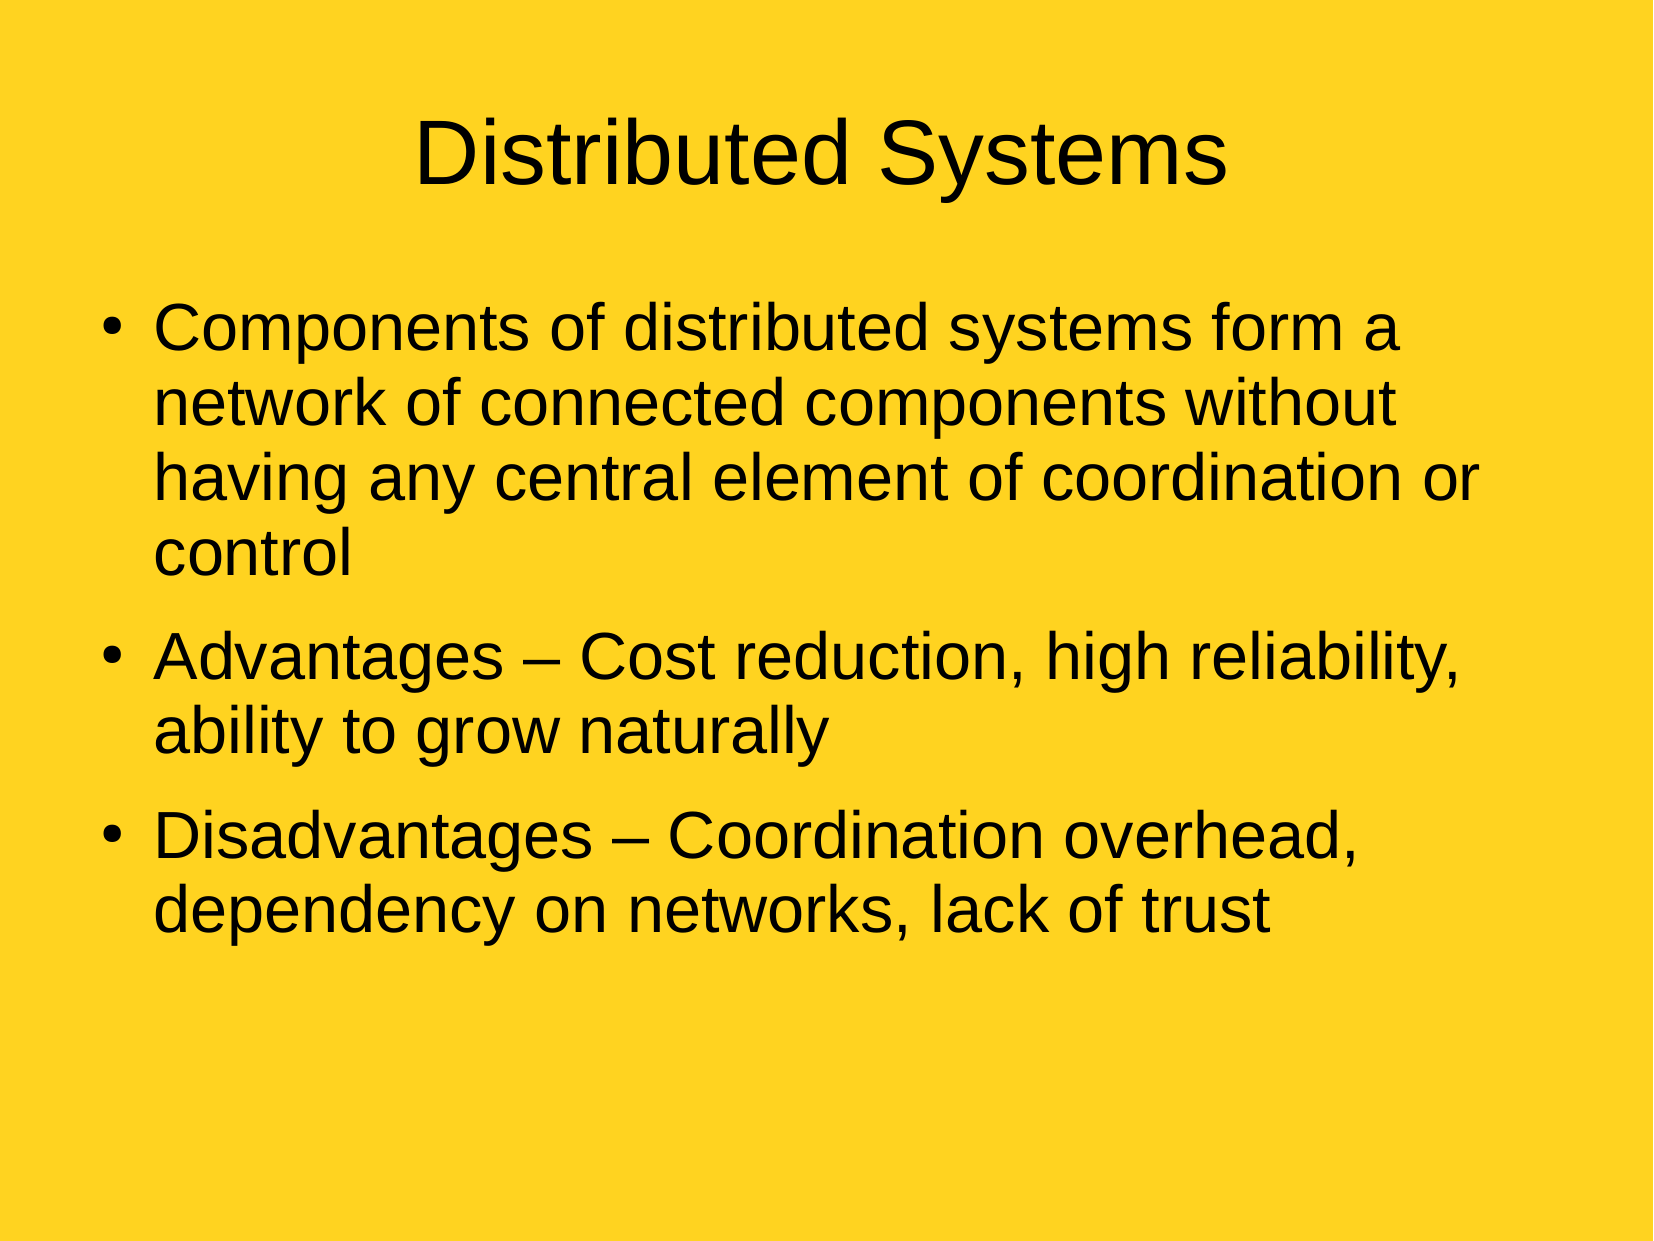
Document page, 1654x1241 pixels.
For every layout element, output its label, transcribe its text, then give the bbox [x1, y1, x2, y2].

list Components of distributed systems form a network of connected components without having any central element of coordination or control Advantages – Cost reduction, high reliability, ability to grow naturally Disadvantages – Coordination overhead, dependency on networks, lack of trust [82, 290, 1571, 1109]
title Distributed Systems [82, 49, 1571, 257]
